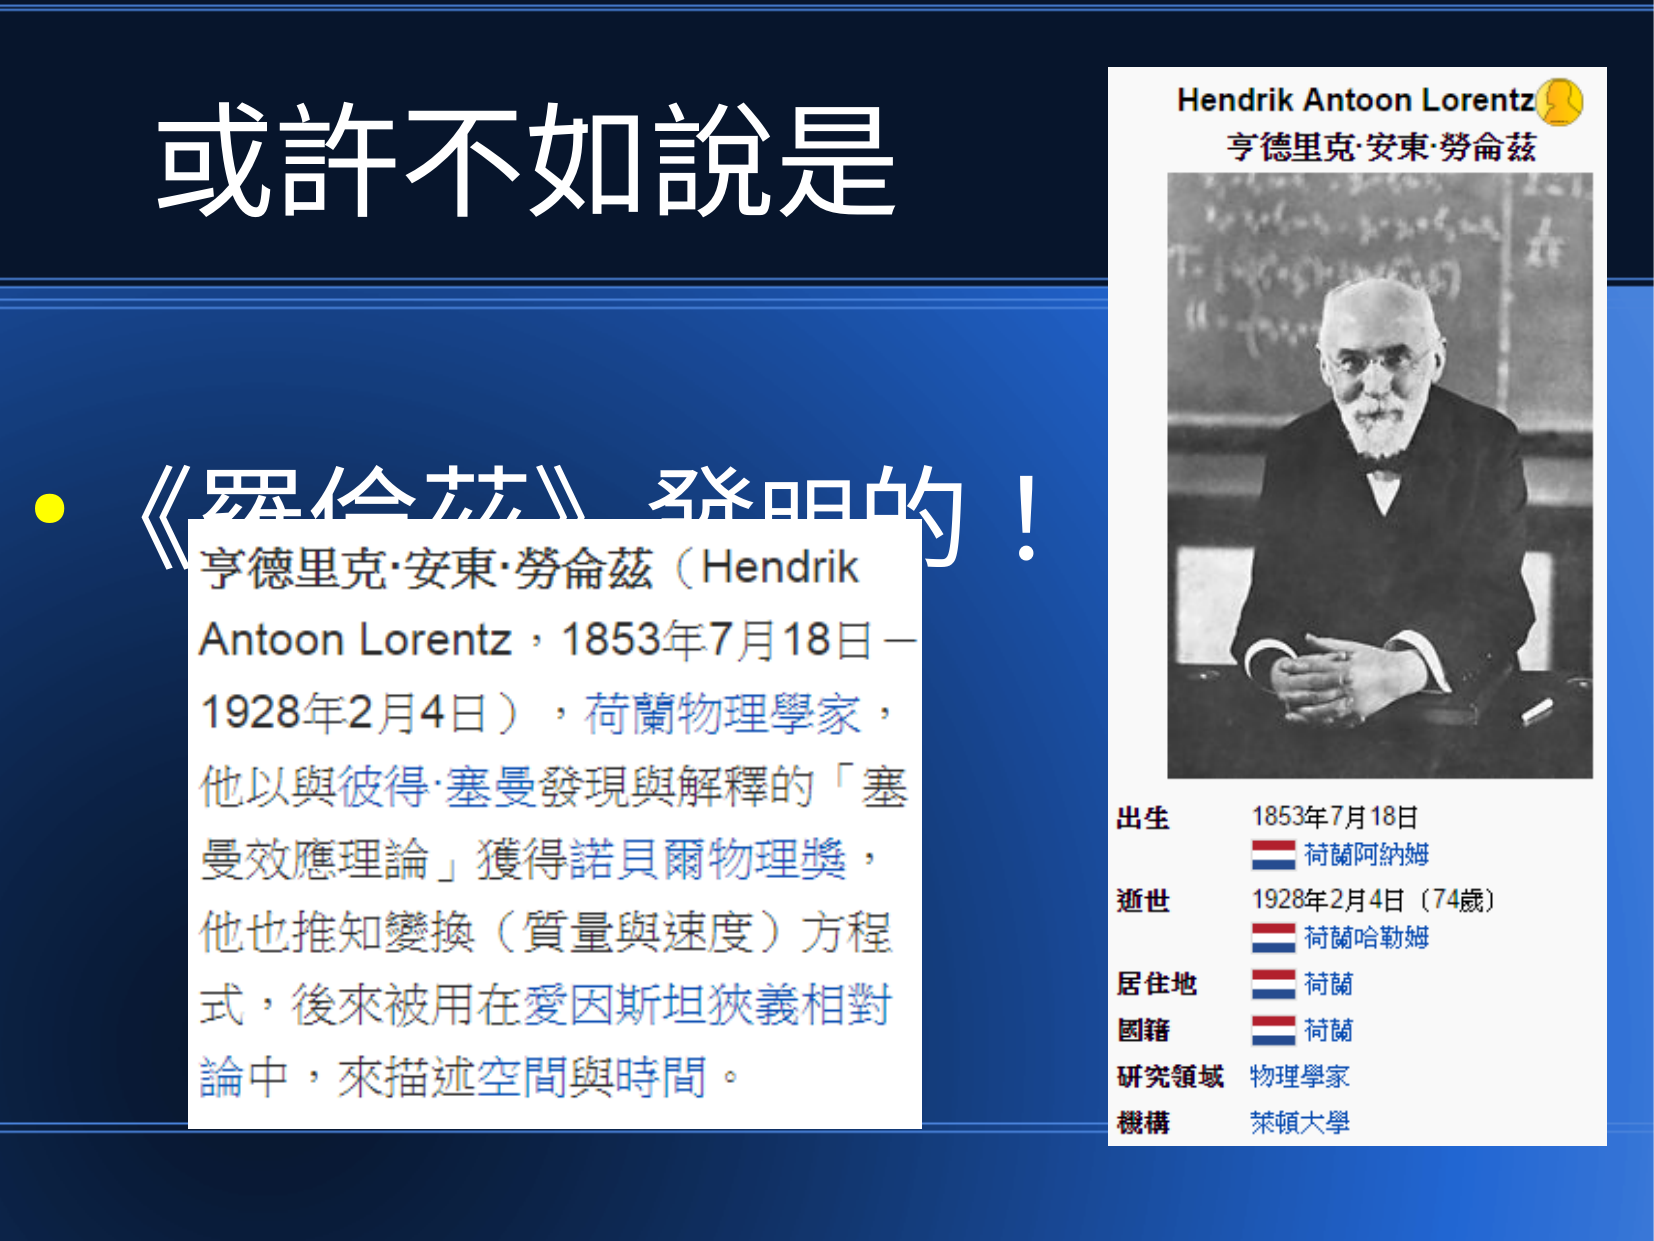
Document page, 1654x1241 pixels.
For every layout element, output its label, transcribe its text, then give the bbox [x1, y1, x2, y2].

title 或許不如說是 [82, 49, 969, 257]
picture [0, 0, 1654, 1241]
list 《羅倫茲》發明的！ [11, 348, 1501, 1241]
picture [188, 519, 922, 1129]
